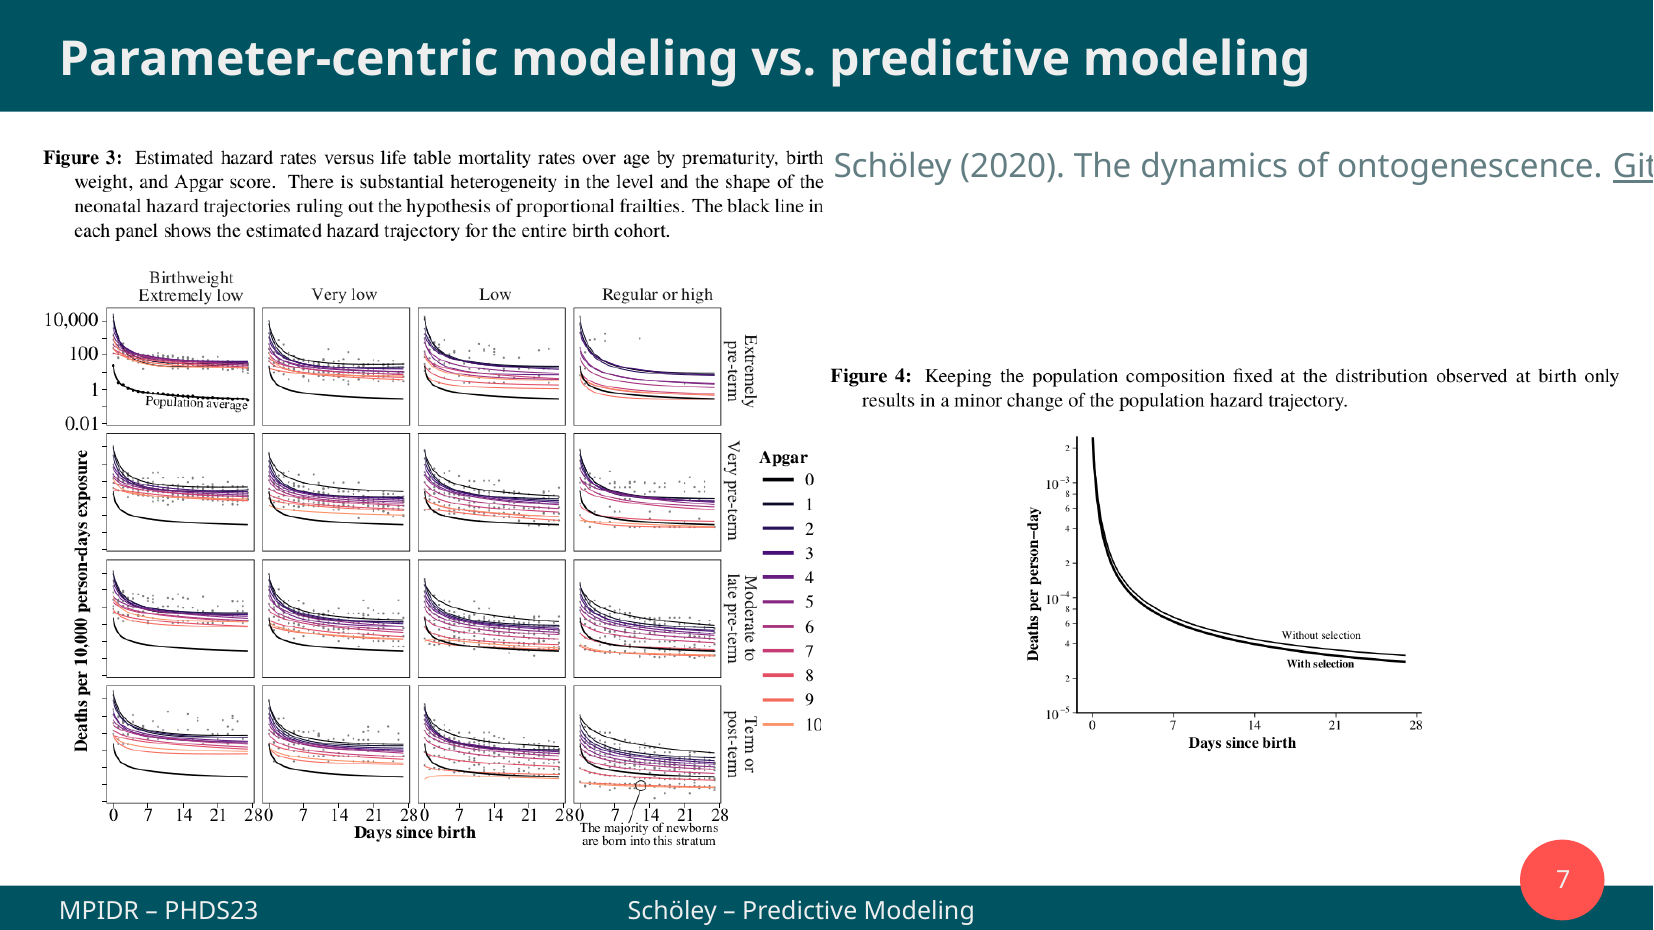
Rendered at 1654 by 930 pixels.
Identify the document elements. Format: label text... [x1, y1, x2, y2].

picture [29, 140, 1628, 854]
title Parameter-centric modeling vs. predictive modeling [58, 0, 1594, 117]
text_box Schöley (2020). The dynamics of ontogenescence. Github link. [818, 134, 1653, 189]
